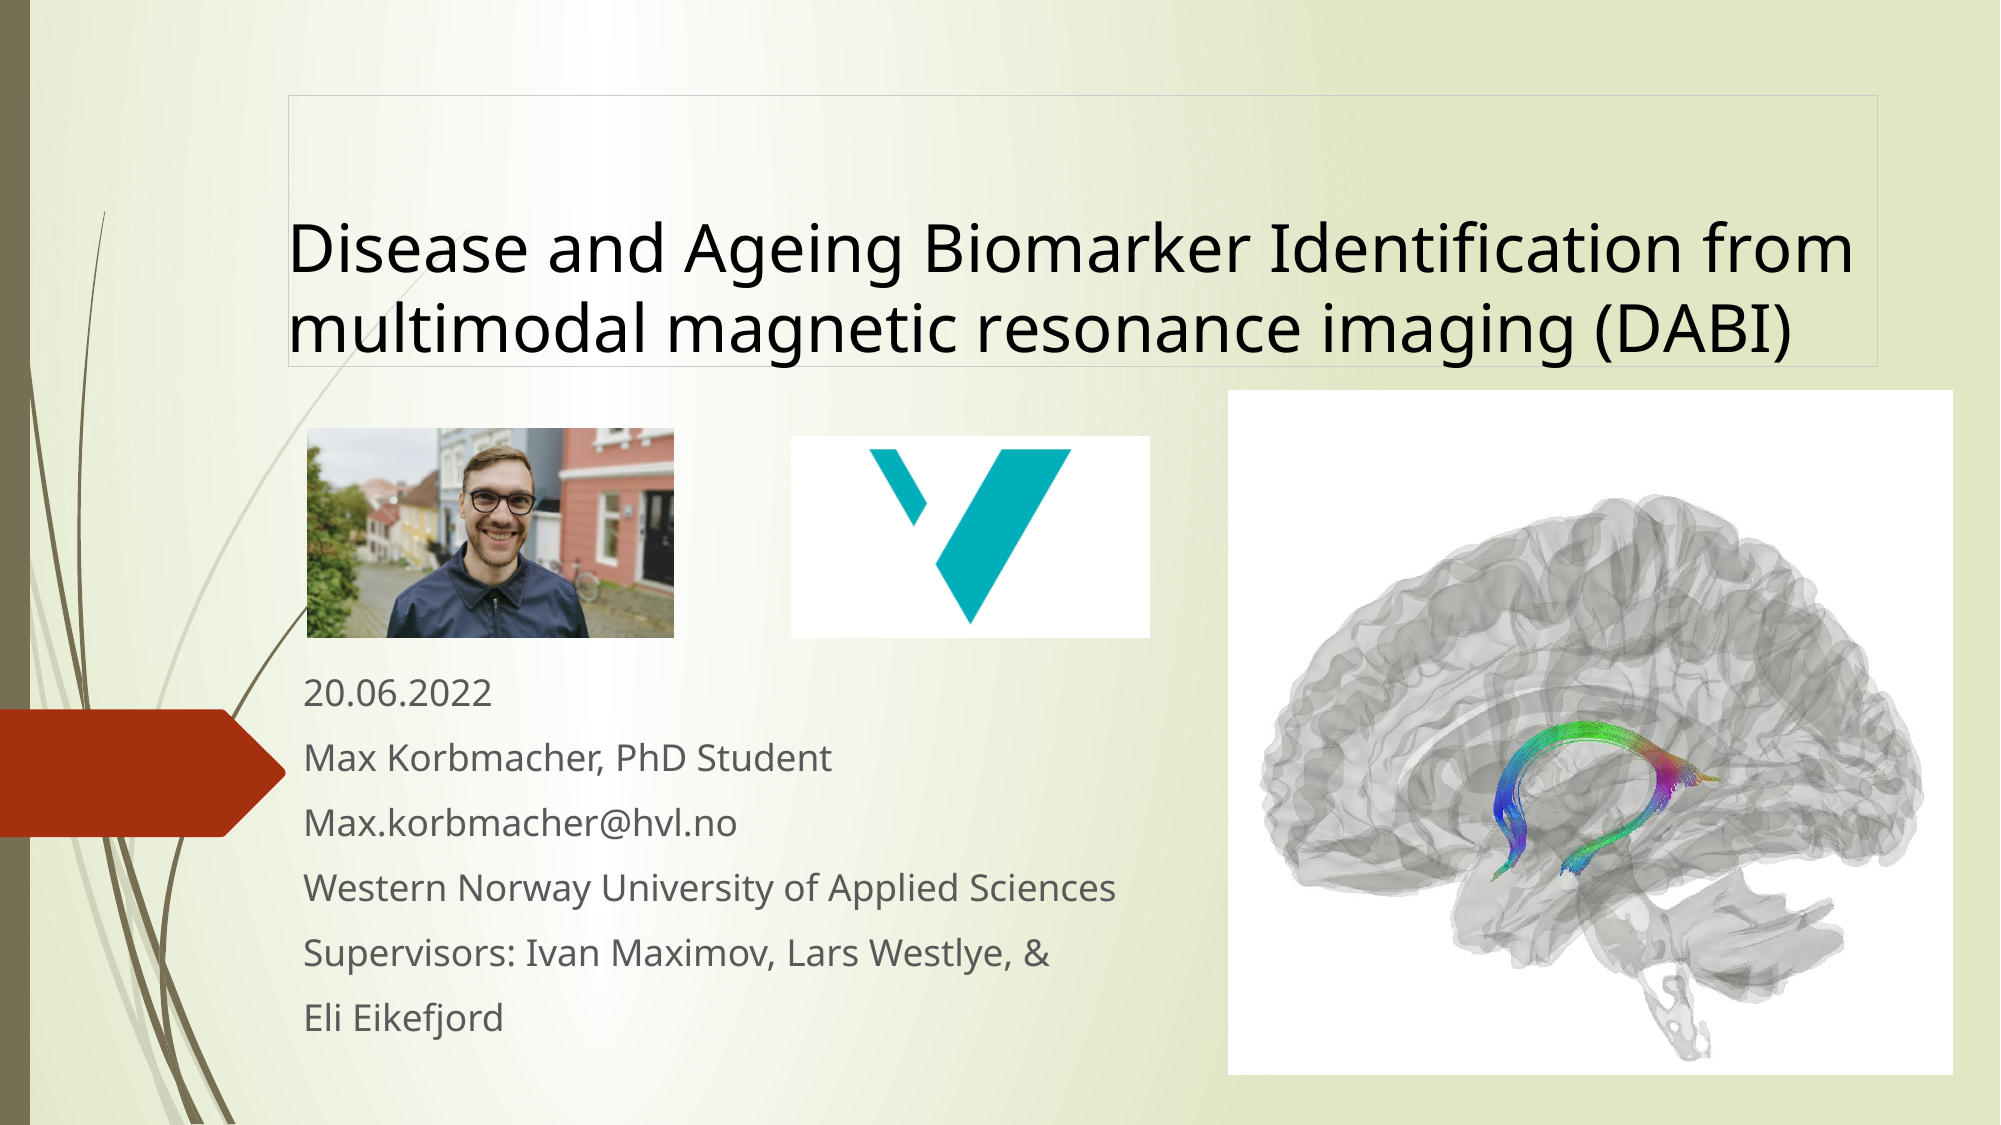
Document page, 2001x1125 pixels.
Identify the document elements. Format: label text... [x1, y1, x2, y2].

picture [1228, 390, 1953, 1075]
picture [791, 436, 1150, 638]
subtitle 20.06.2022 Max Korbmacher, PhD Student Max.korbmacher@hvl.no Western Norway University of Applied Sciences Supervisors: Ivan Maximov, Lars Westlye, & Eli Eikefjord [288, 661, 1194, 1050]
picture [307, 428, 674, 638]
text_box Disease and Ageing Biomarker Identification from multimodal magnetic resonance imaging (DABI) [288, 95, 1878, 367]
